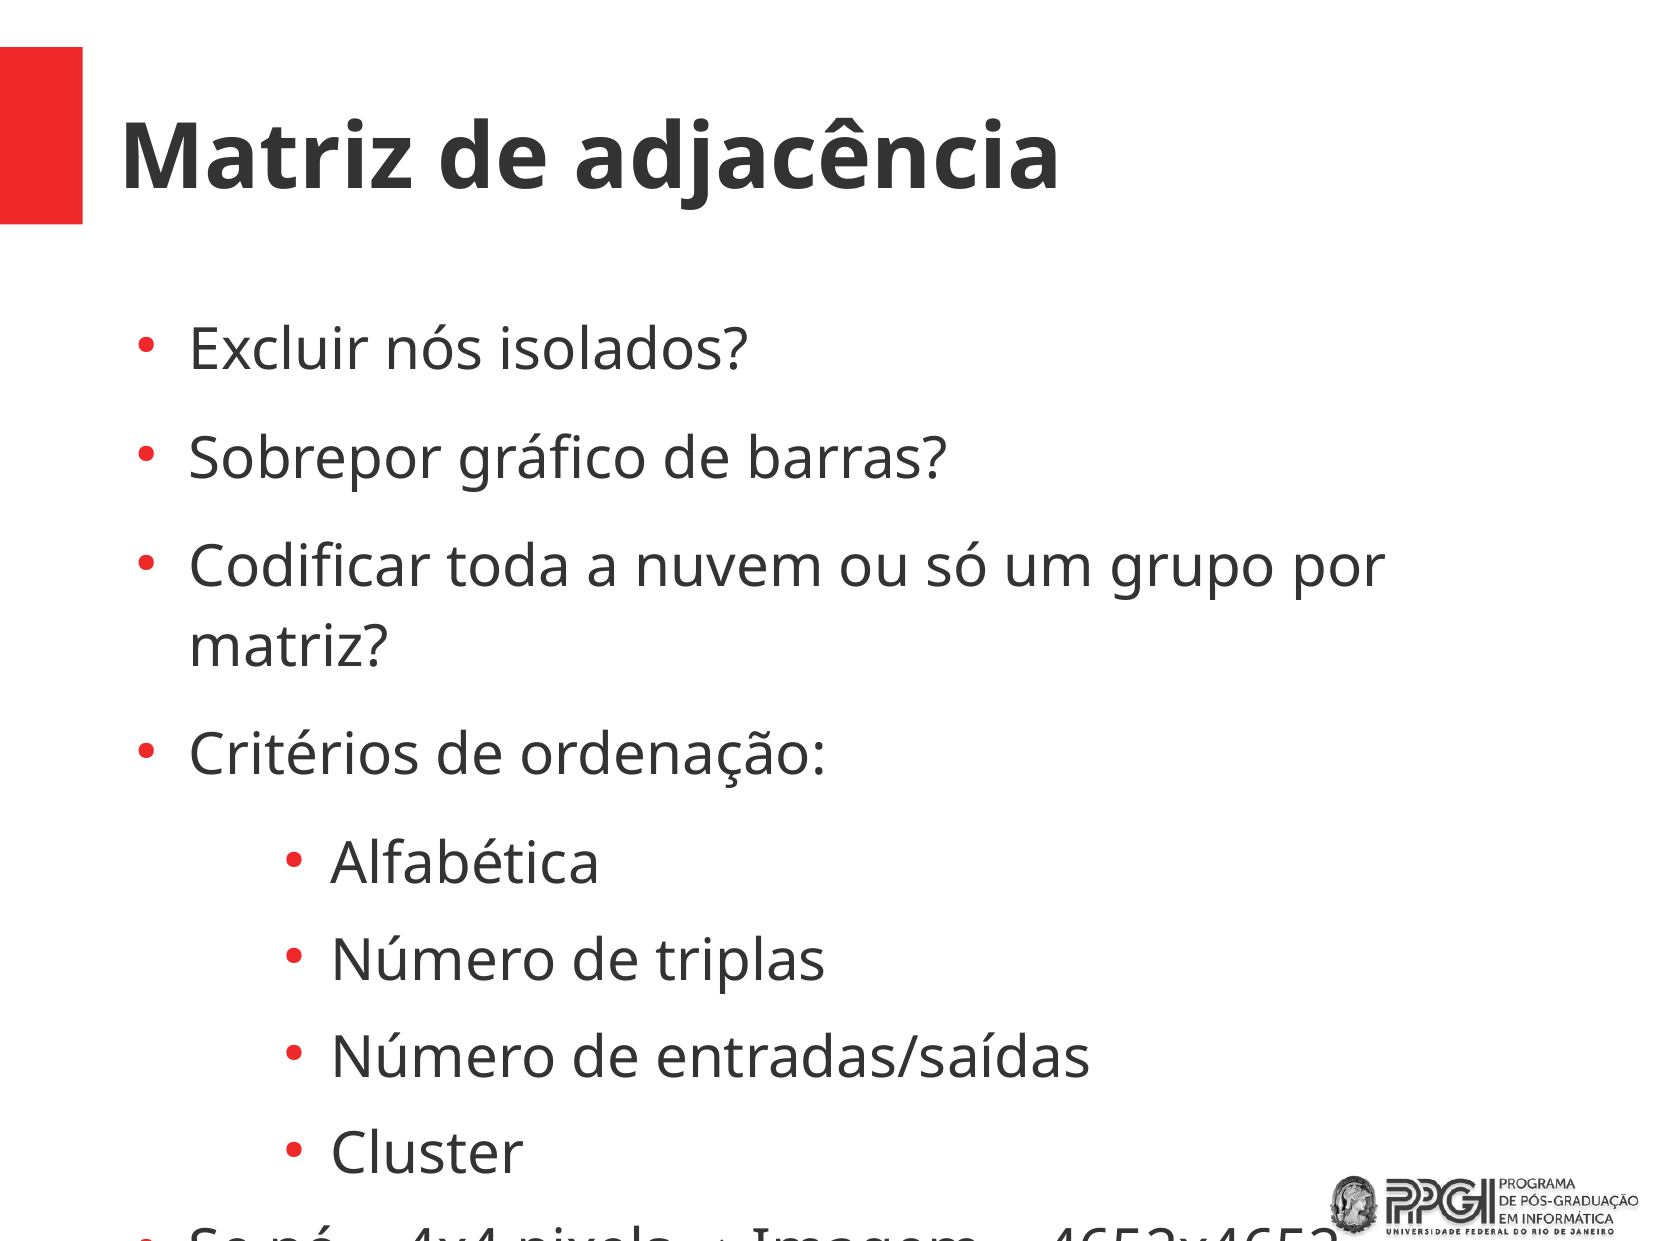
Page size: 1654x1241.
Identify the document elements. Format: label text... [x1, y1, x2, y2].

list Excluir nós isolados? Sobrepor gráfico de barras? Codificar toda a nuvem ou só um grupo por matriz? Critérios de ordenação: Alfabética Número de triplas Número de entradas/saídas Cluster Se nó = 4x4 pixels → Imagem = 4652x4652 [118, 307, 1536, 1027]
title Matriz de adjacência [118, 49, 1571, 257]
